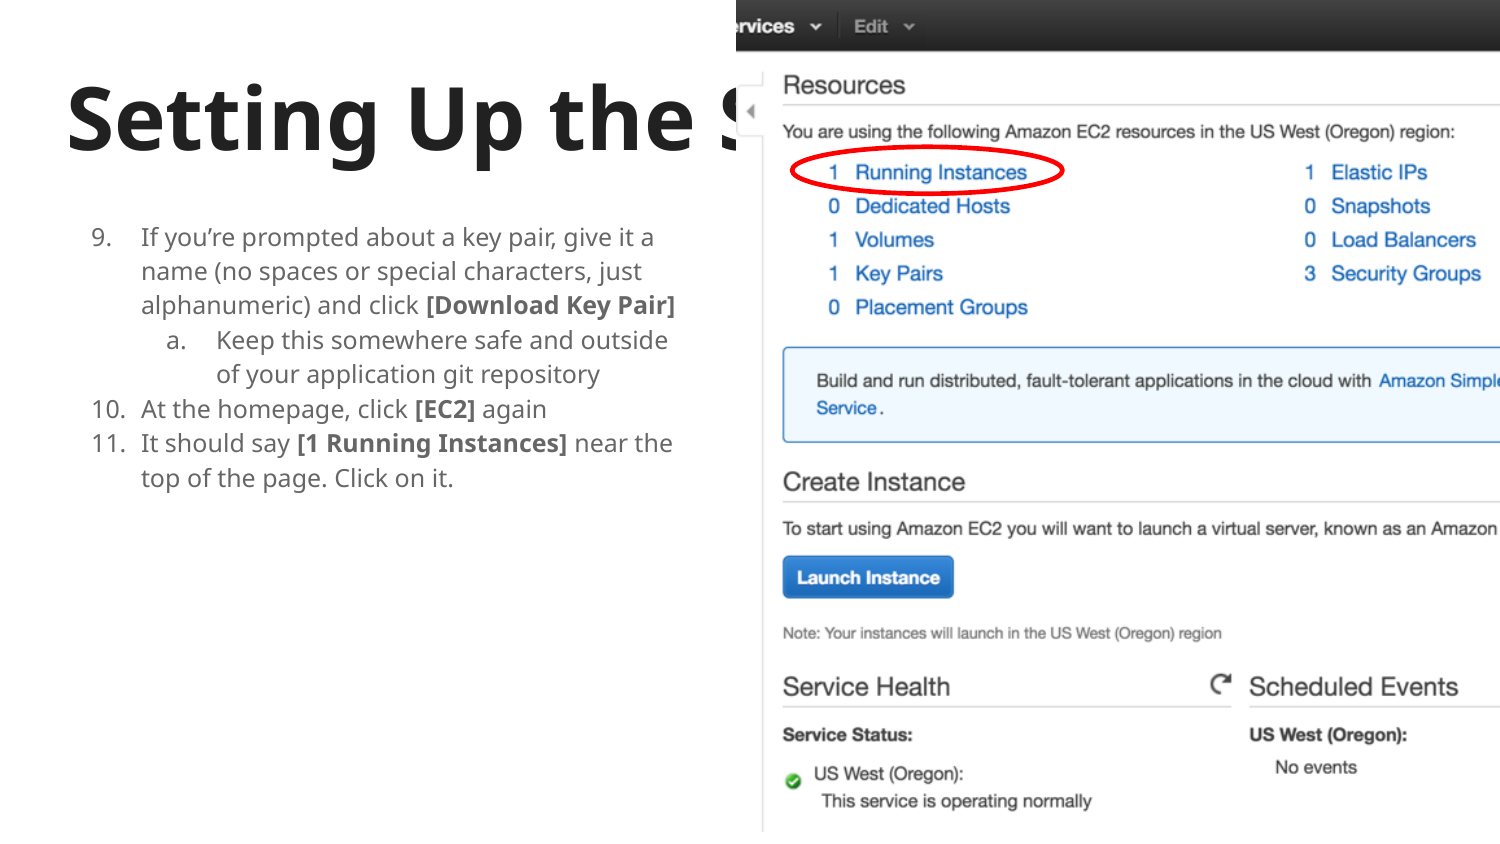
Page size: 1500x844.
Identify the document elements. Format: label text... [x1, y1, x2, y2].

list If you’re prompted about a key pair, give it a name (no spaces or special characters, just alphanumeric) and click [Download Key Pair] Keep this somewhere safe and outside of your application git repository At the homepage, click [EC2] again It should say [1 Running Instances] near the top of the page. Click on it. [51, 201, 708, 750]
picture [736, 0, 1500, 844]
title Setting Up the Server [51, 48, 736, 180]
